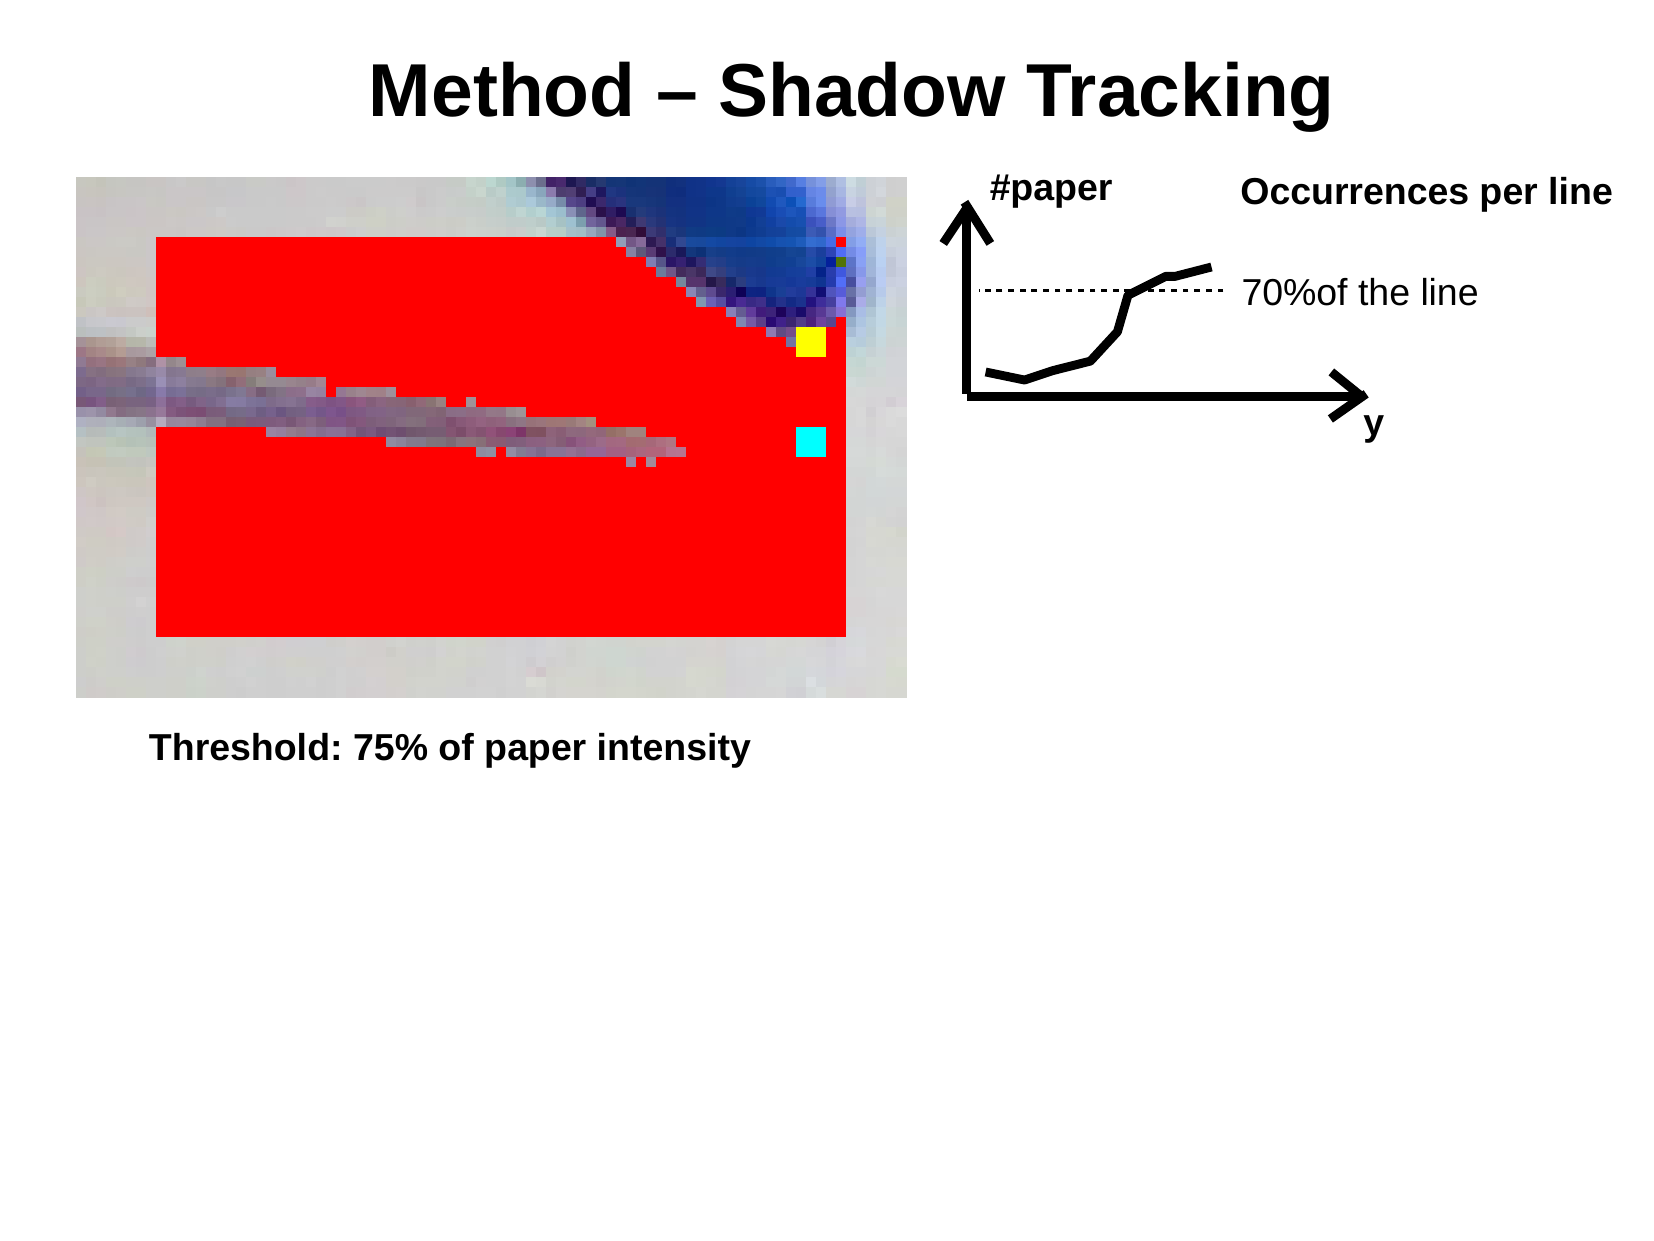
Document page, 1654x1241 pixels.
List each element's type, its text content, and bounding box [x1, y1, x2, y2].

text_box y [1348, 394, 1412, 451]
text_box Threshold: 75% of paper intensity [129, 714, 771, 781]
text_box 70%of the line [1222, 259, 1522, 326]
text_box #paper [975, 159, 1147, 217]
text_box Method – Shadow Tracking [354, 41, 1350, 141]
picture [76, 177, 907, 698]
text_box Occurrences per line [1221, 158, 1636, 225]
